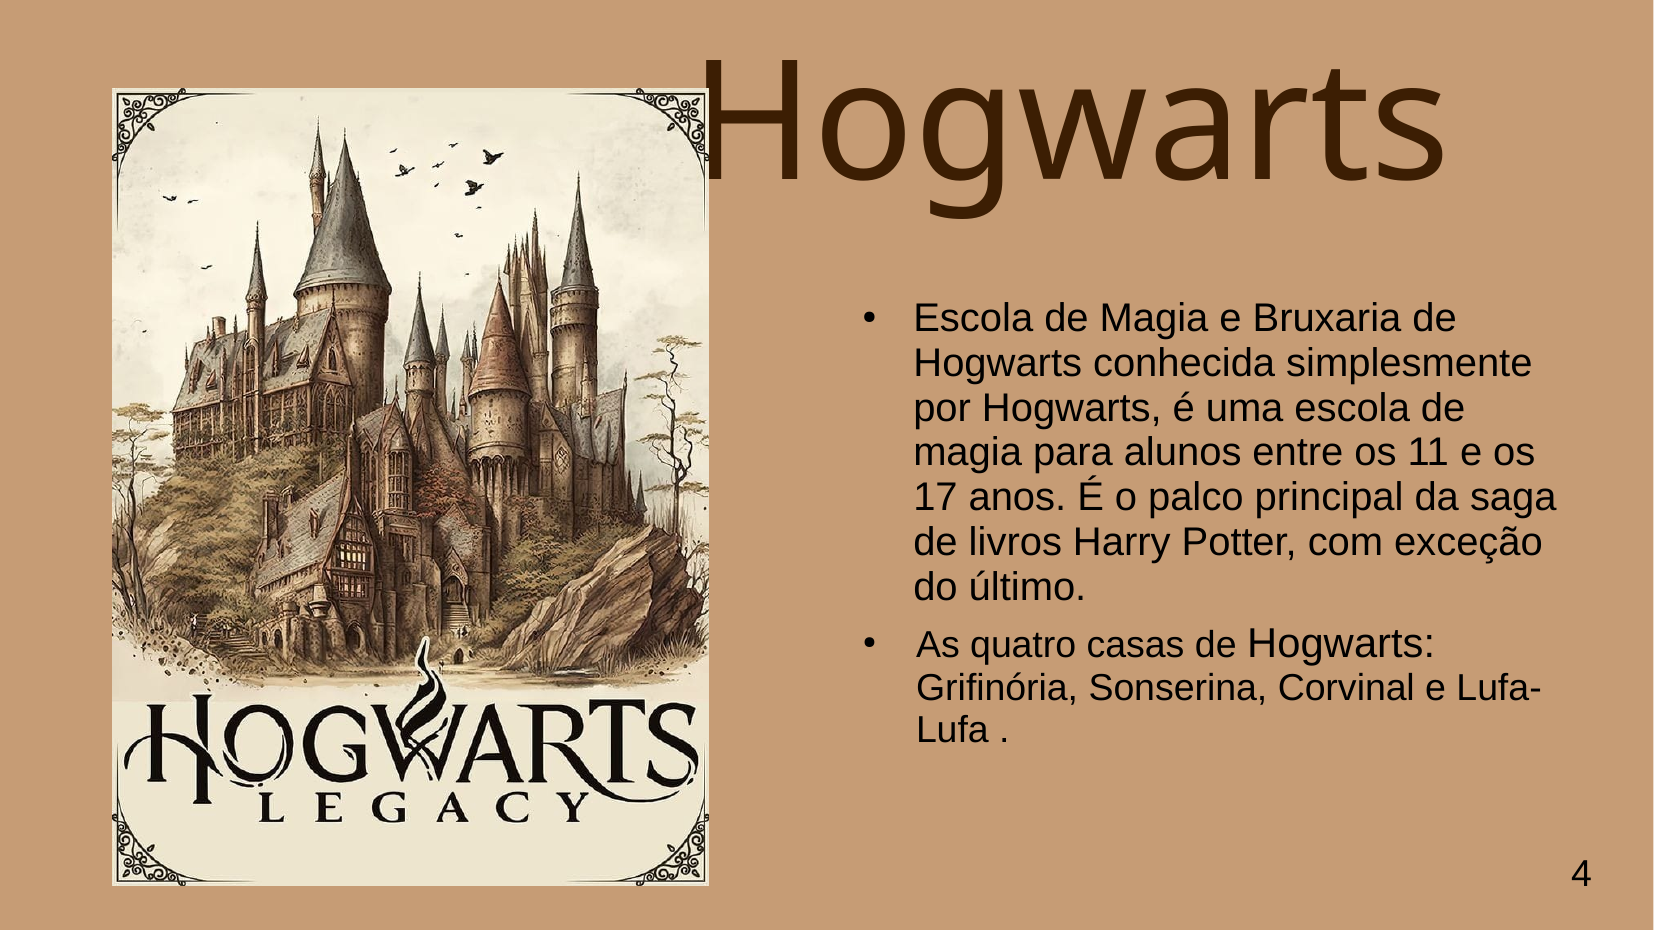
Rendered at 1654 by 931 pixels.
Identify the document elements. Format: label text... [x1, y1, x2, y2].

list As quatro casas de Hogwarts: Grifinória, Sonserina, Corvinal e Lufa-Lufa . [845, 620, 1595, 931]
picture [112, 88, 709, 886]
list Escola de Magia e Bruxaria de Hogwarts conhecida simplesmente por Hogwarts, é uma escola de magia para alunos entre os 11 e os 17 anos. É o palco principal da saga de livros Harry Potter, com exceção do último. [845, 295, 1565, 610]
title Hogwarts [82, 5, 1571, 225]
text_box <número> [1556, 845, 1654, 916]
